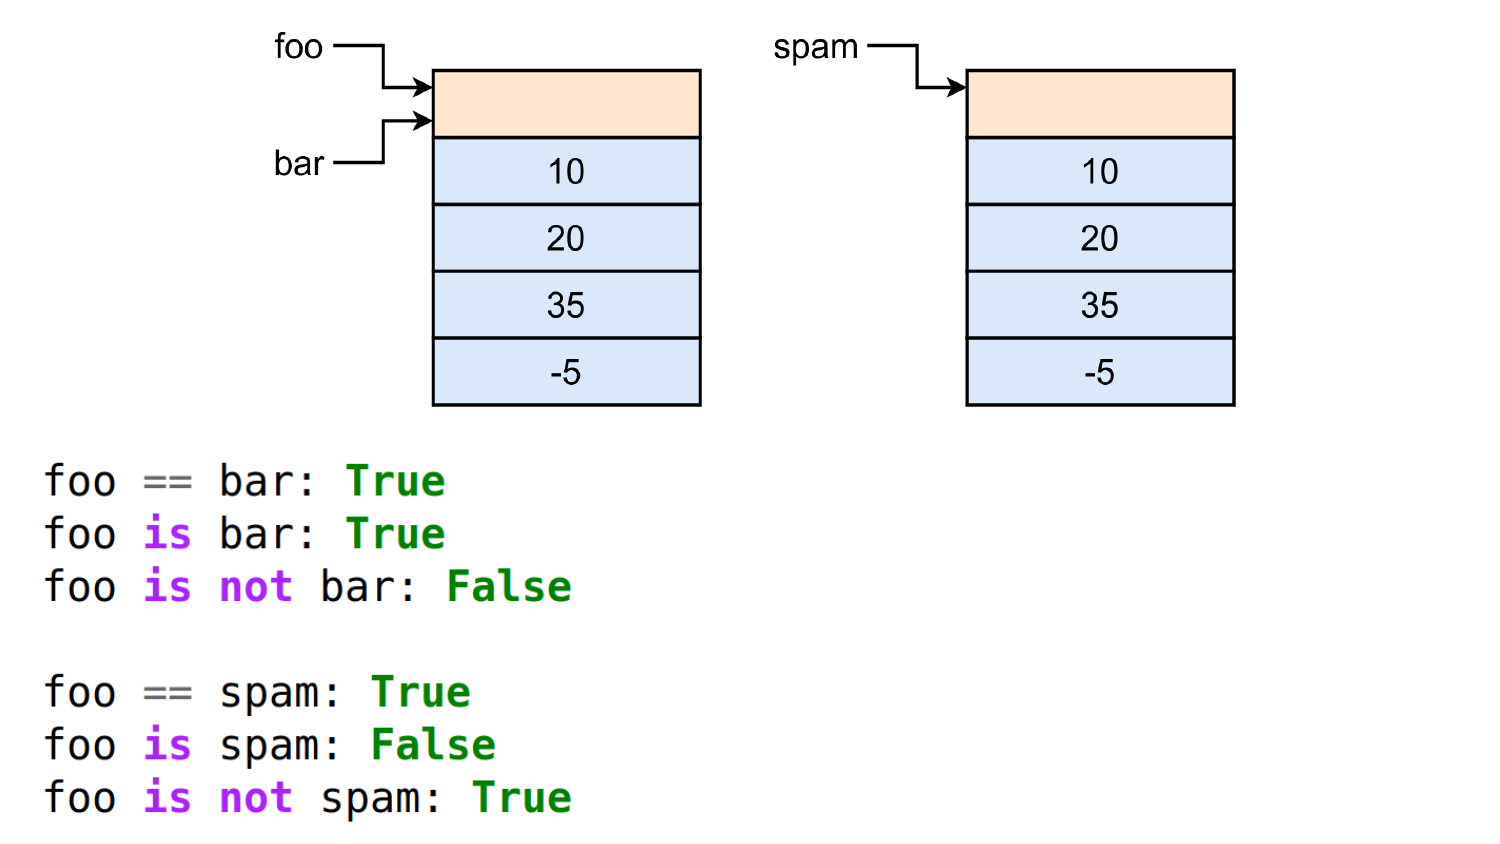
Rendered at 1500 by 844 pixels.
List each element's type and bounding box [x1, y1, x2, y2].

picture [257, 11, 1243, 414]
picture [35, 447, 591, 829]
